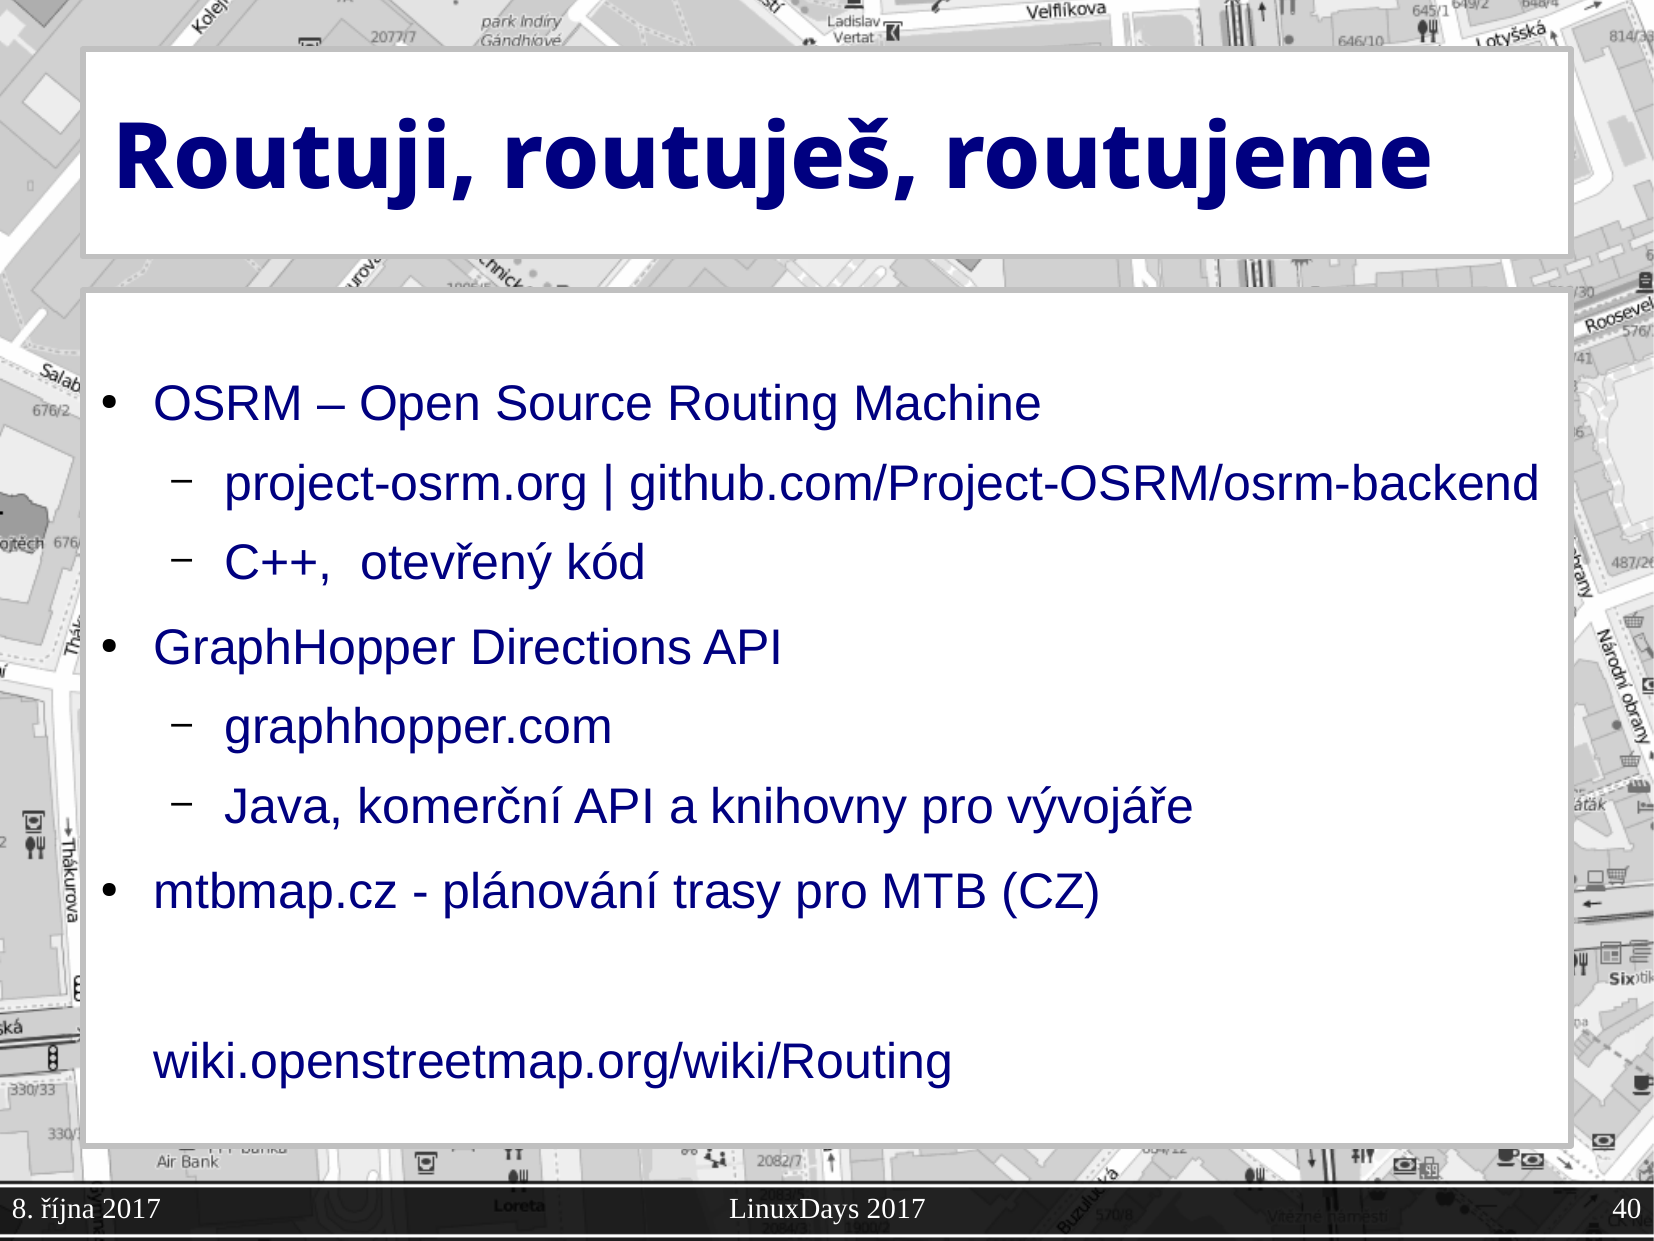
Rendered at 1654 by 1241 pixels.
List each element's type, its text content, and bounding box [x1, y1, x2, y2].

list OSRM – Open Source Routing Machine project-osrm.org | github.com/Project-OSRM/osrm-backend C++, otevřený kód GraphHopper Directions API graphhopper.com Java, komerční API a knihovny pro vývojáře mtbmap.cz - plánování trasy pro MTB (CZ) wiki.openstreetmap.org/wiki/Routing [82, 290, 1571, 1146]
title Routuji, routuješ, routujeme [82, 49, 1571, 257]
picture [0, 0, 1654, 1241]
